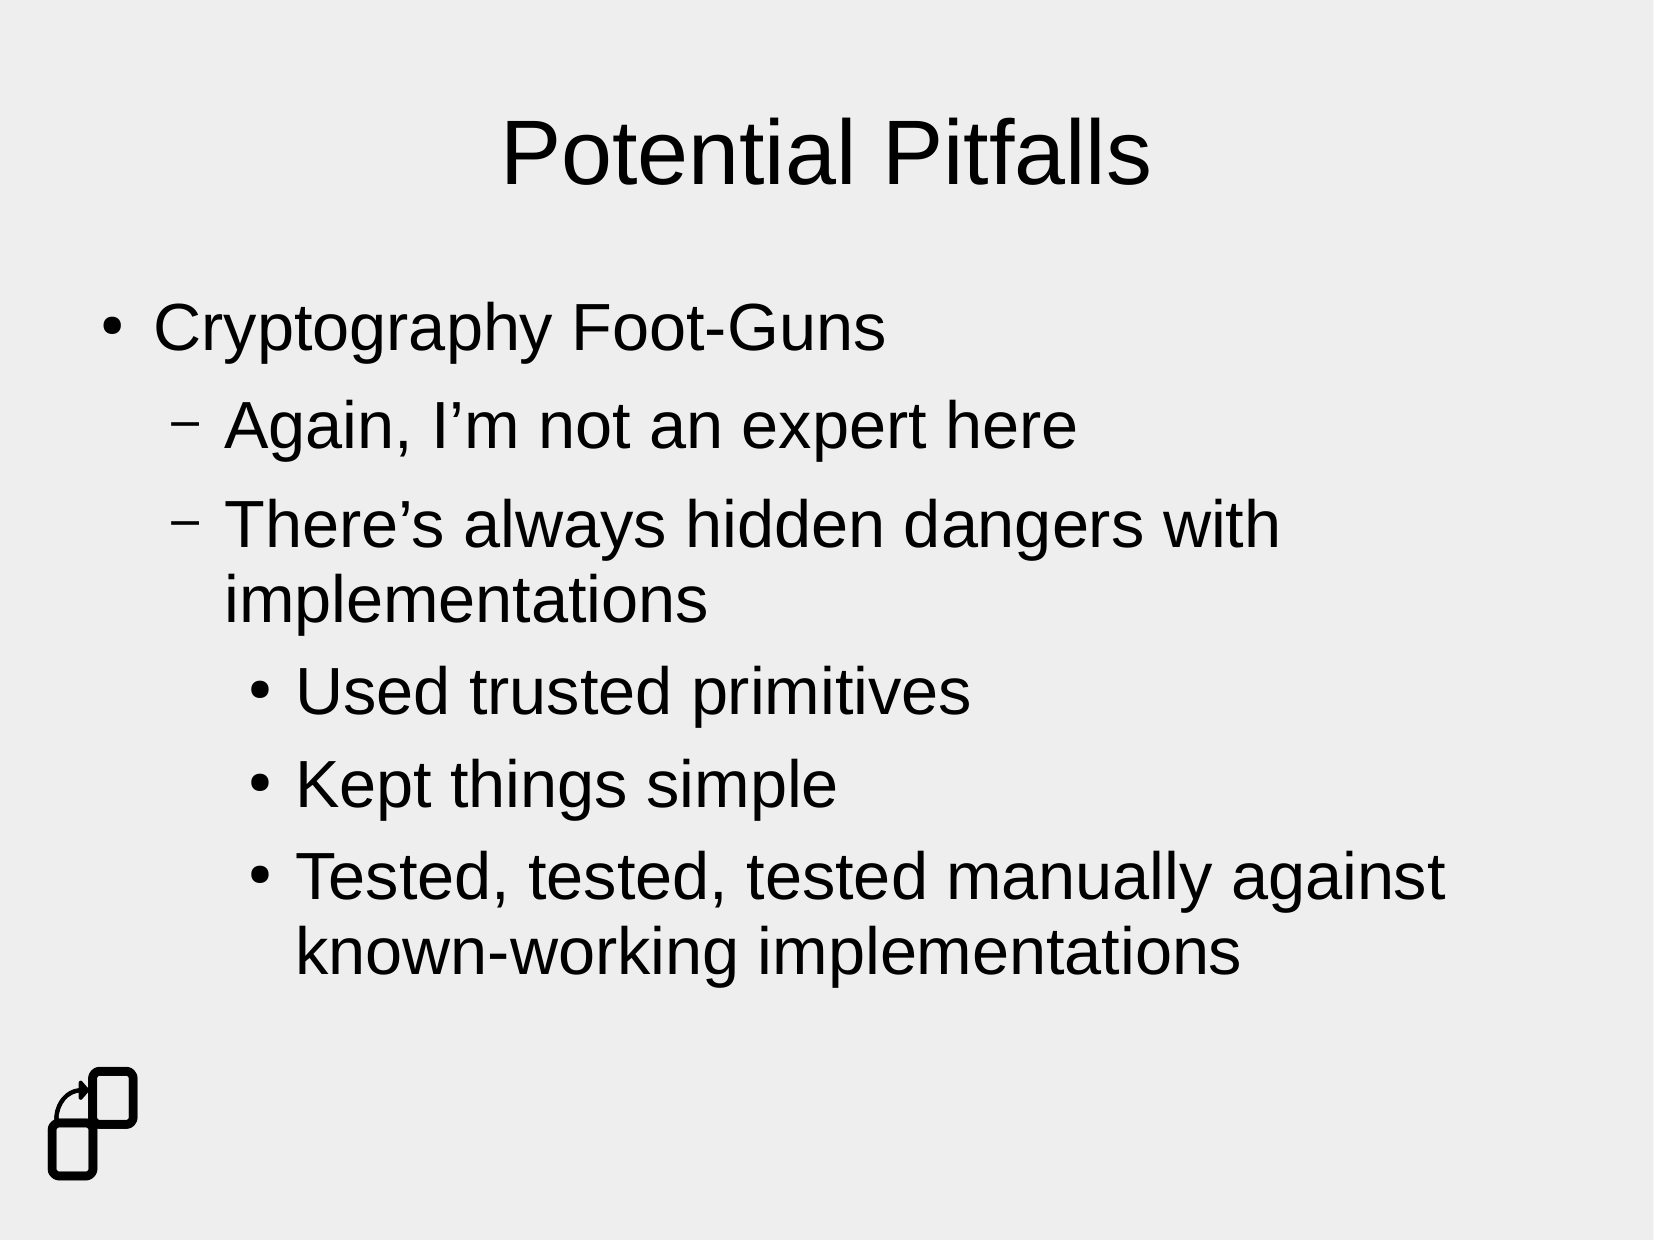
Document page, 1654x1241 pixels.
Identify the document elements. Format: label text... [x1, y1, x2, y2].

picture [30, 1062, 153, 1186]
title Potential Pitfalls [82, 49, 1571, 257]
list Cryptography Foot-Guns Again, I’m not an expert here There’s always hidden dangers with implementations Used trusted primitives Kept things simple Tested, tested, tested manually against known-working implementations [82, 290, 1571, 1010]
